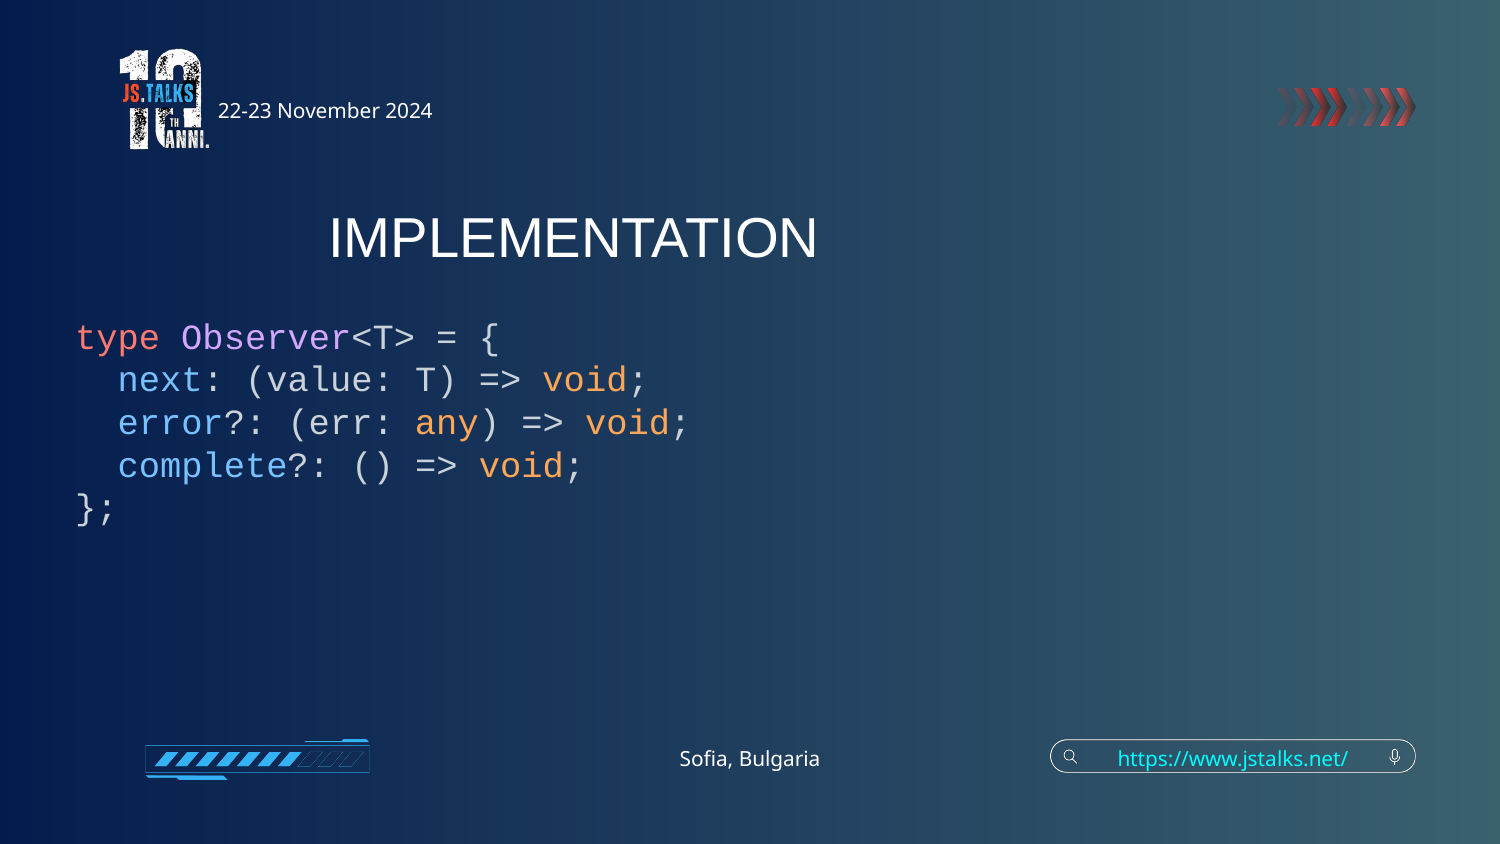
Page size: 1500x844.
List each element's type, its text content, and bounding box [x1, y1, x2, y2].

text_box IMPLEMENTATION [328, 183, 1233, 269]
text_box Sofia, Bulgaria [654, 744, 846, 772]
text_box 22-23 November 2024 [217, 95, 507, 123]
text_box https://www.jstalks.net/ [1103, 744, 1362, 772]
text_box [1050, 739, 1416, 773]
text_box [145, 739, 370, 780]
text_box type Observer<T> = { next: (value: T) => void; error?: (err: any) => void; complete?: () => void; }; [0, 313, 1500, 572]
text_box [65, 0, 258, 231]
text_box [1277, 88, 1416, 126]
